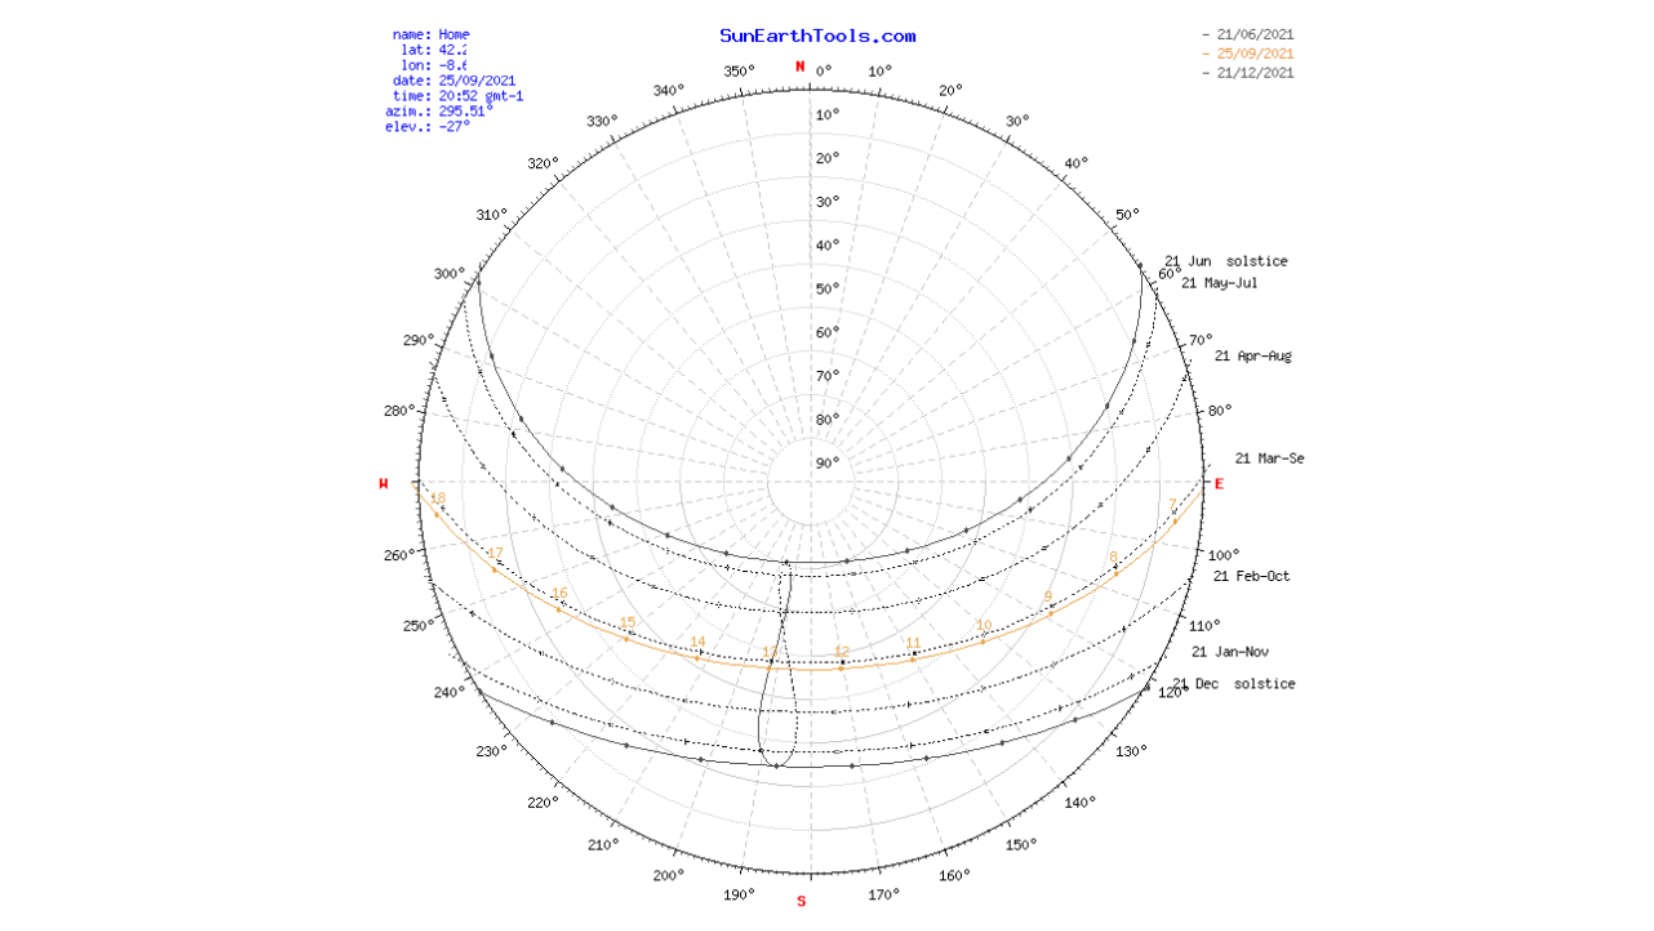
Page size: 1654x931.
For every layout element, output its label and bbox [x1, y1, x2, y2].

picture [353, 0, 1322, 928]
